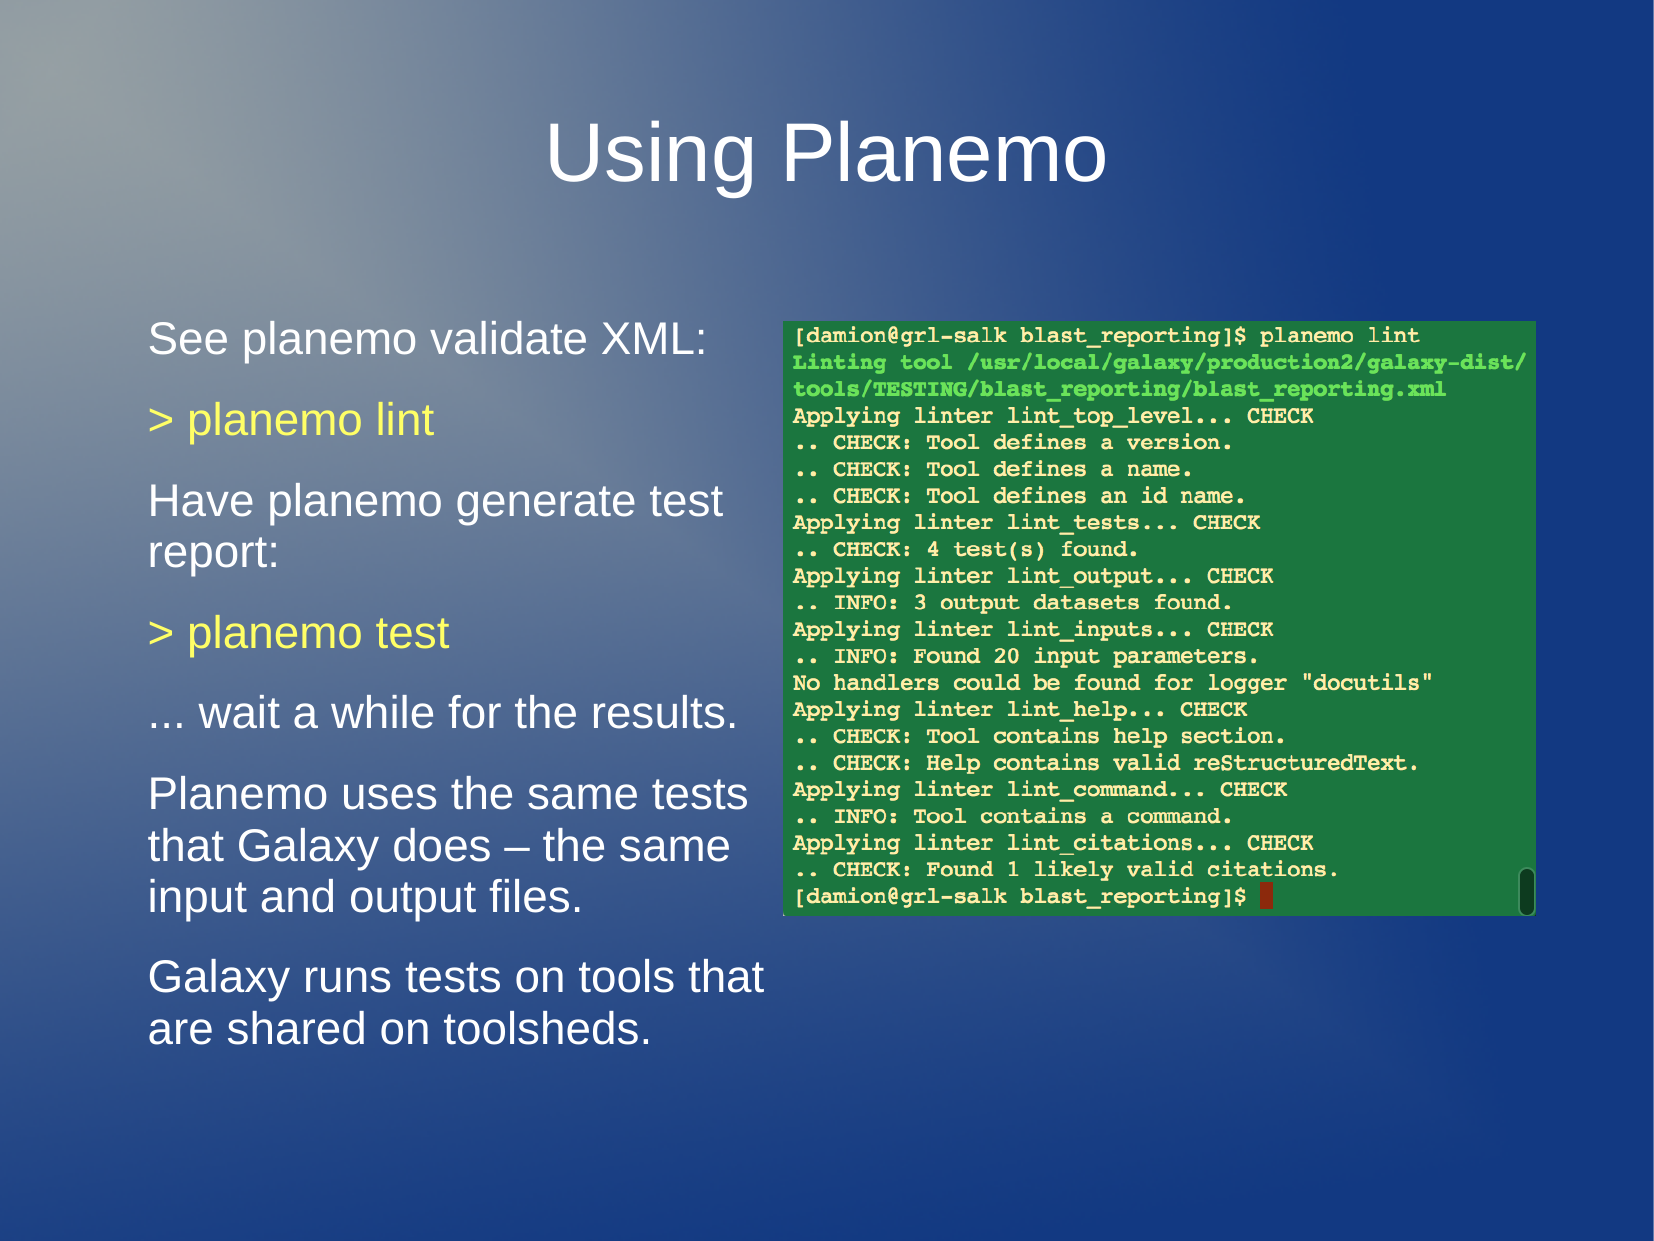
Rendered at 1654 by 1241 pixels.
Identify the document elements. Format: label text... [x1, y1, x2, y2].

picture [0, 0, 1654, 1241]
title Using Planemo [82, 49, 1571, 257]
list See planemo validate XML: > planemo lint Have planemo generate test report: > planemo test ... wait a while for the results. Planemo uses the same tests that Galaxy does – the same input and output files. Galaxy runs tests on tools that are shared on toolsheds. [147, 312, 768, 1180]
